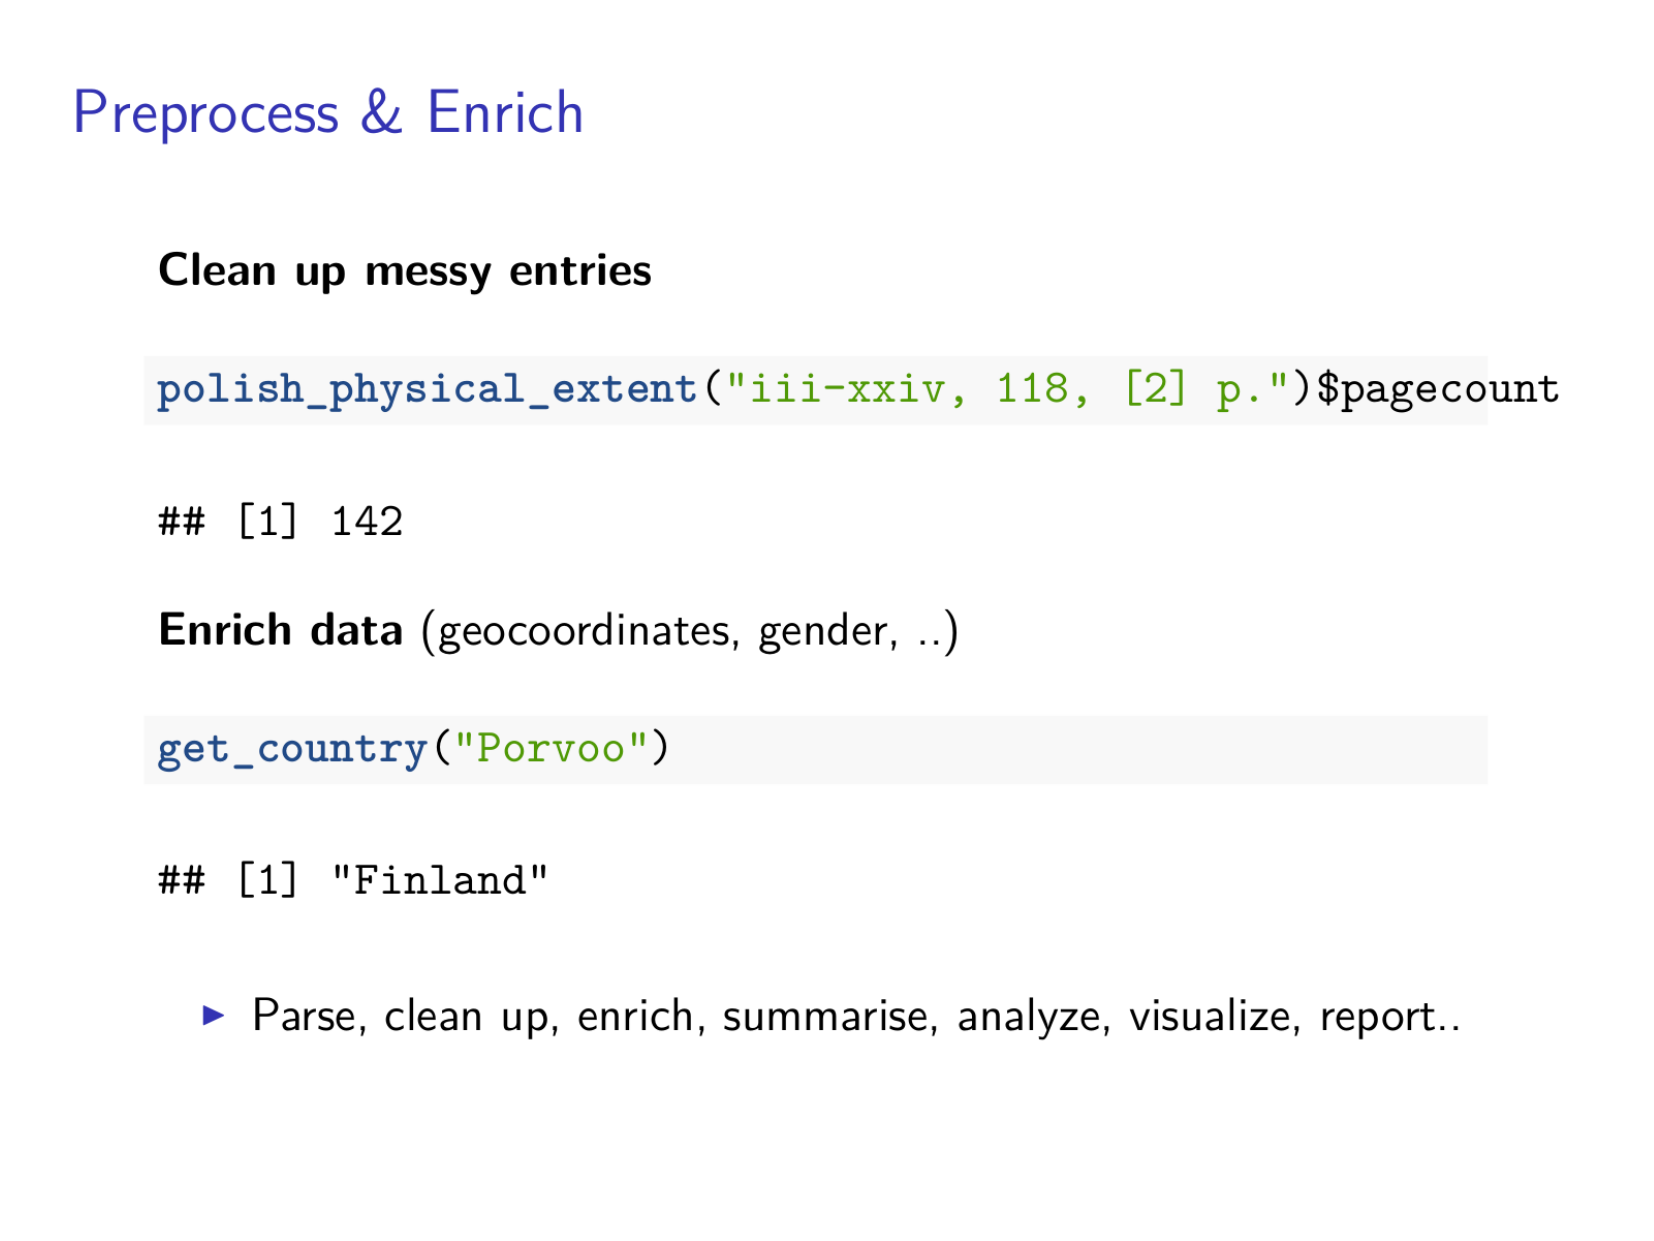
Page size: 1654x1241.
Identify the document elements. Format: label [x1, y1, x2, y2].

picture [35, 41, 1596, 1212]
